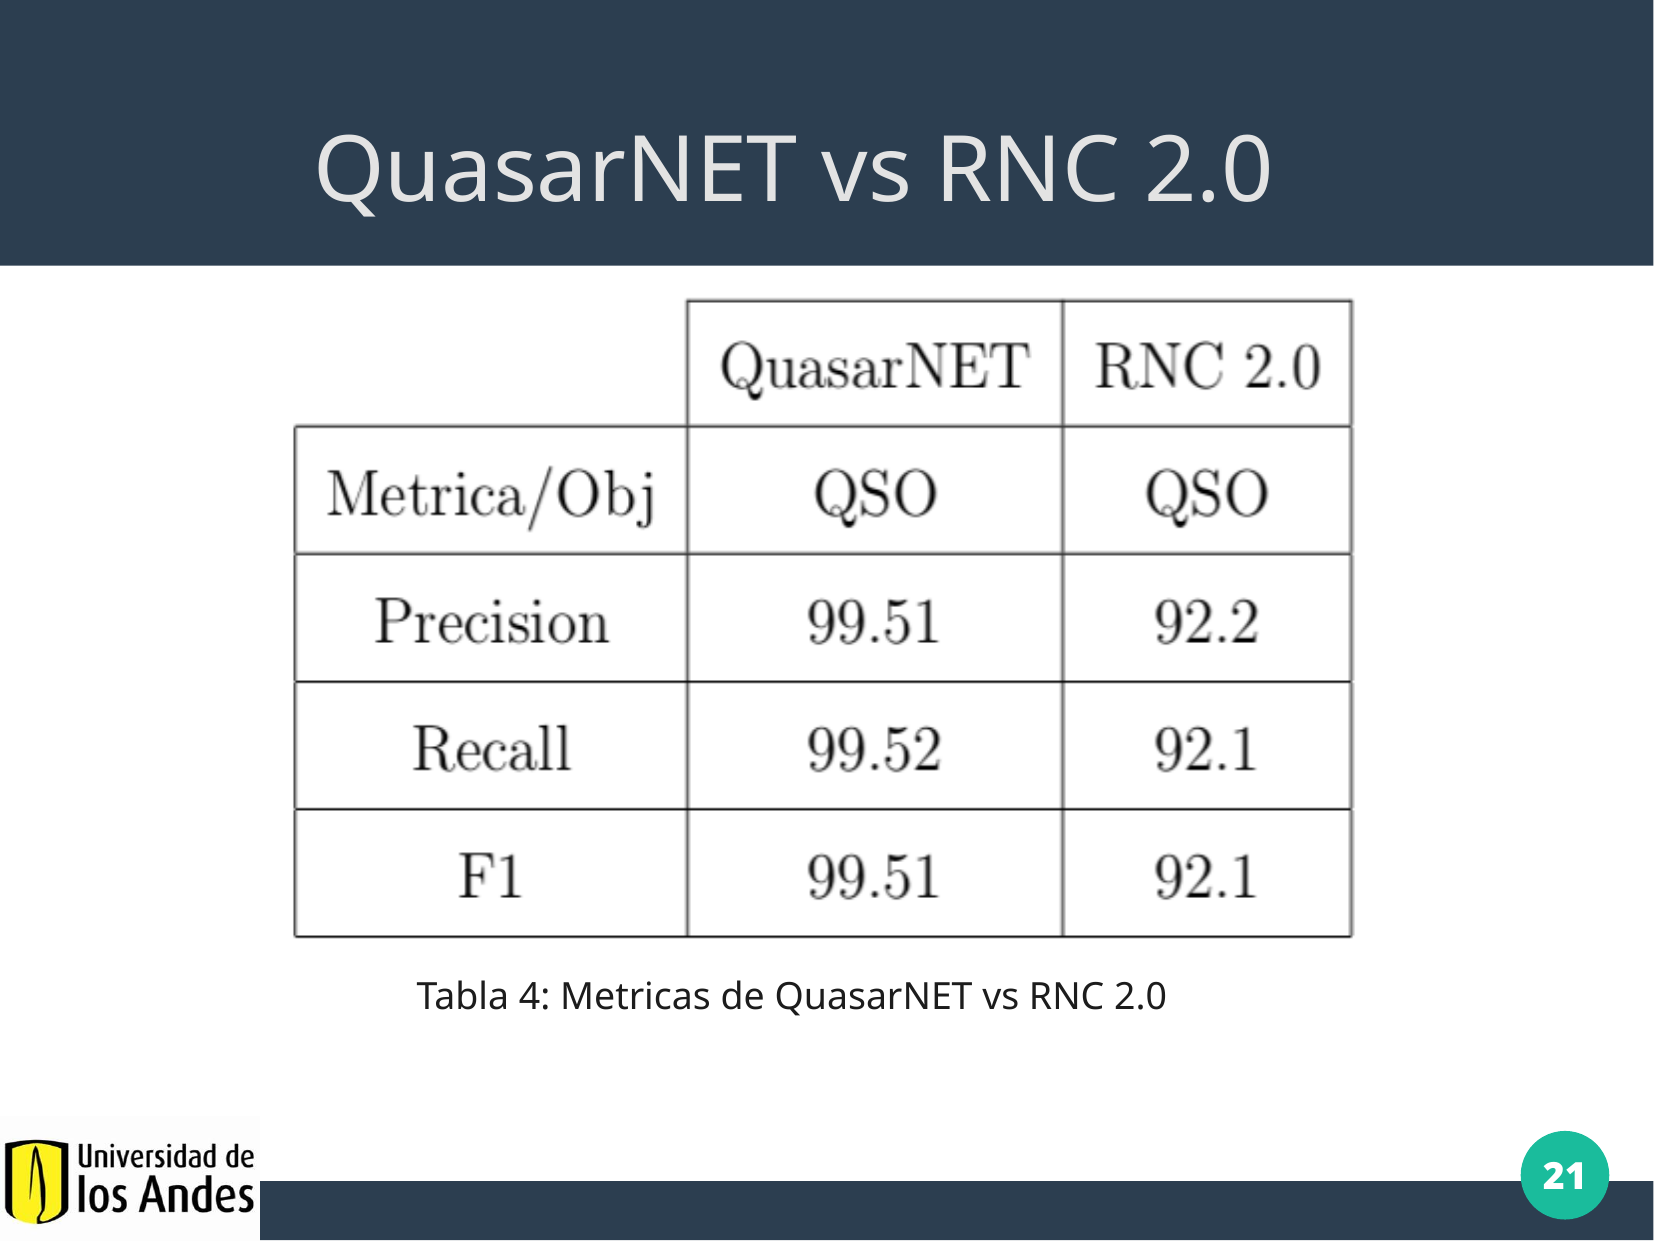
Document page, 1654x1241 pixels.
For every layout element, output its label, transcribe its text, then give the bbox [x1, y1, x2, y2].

title QuasarNET vs RNC 2.0 [68, 87, 1604, 245]
picture [0, 1116, 260, 1241]
picture [280, 286, 1367, 949]
text_box Tabla 4: Metricas de QuasarNET vs RNC 2.0 [401, 962, 1275, 1064]
